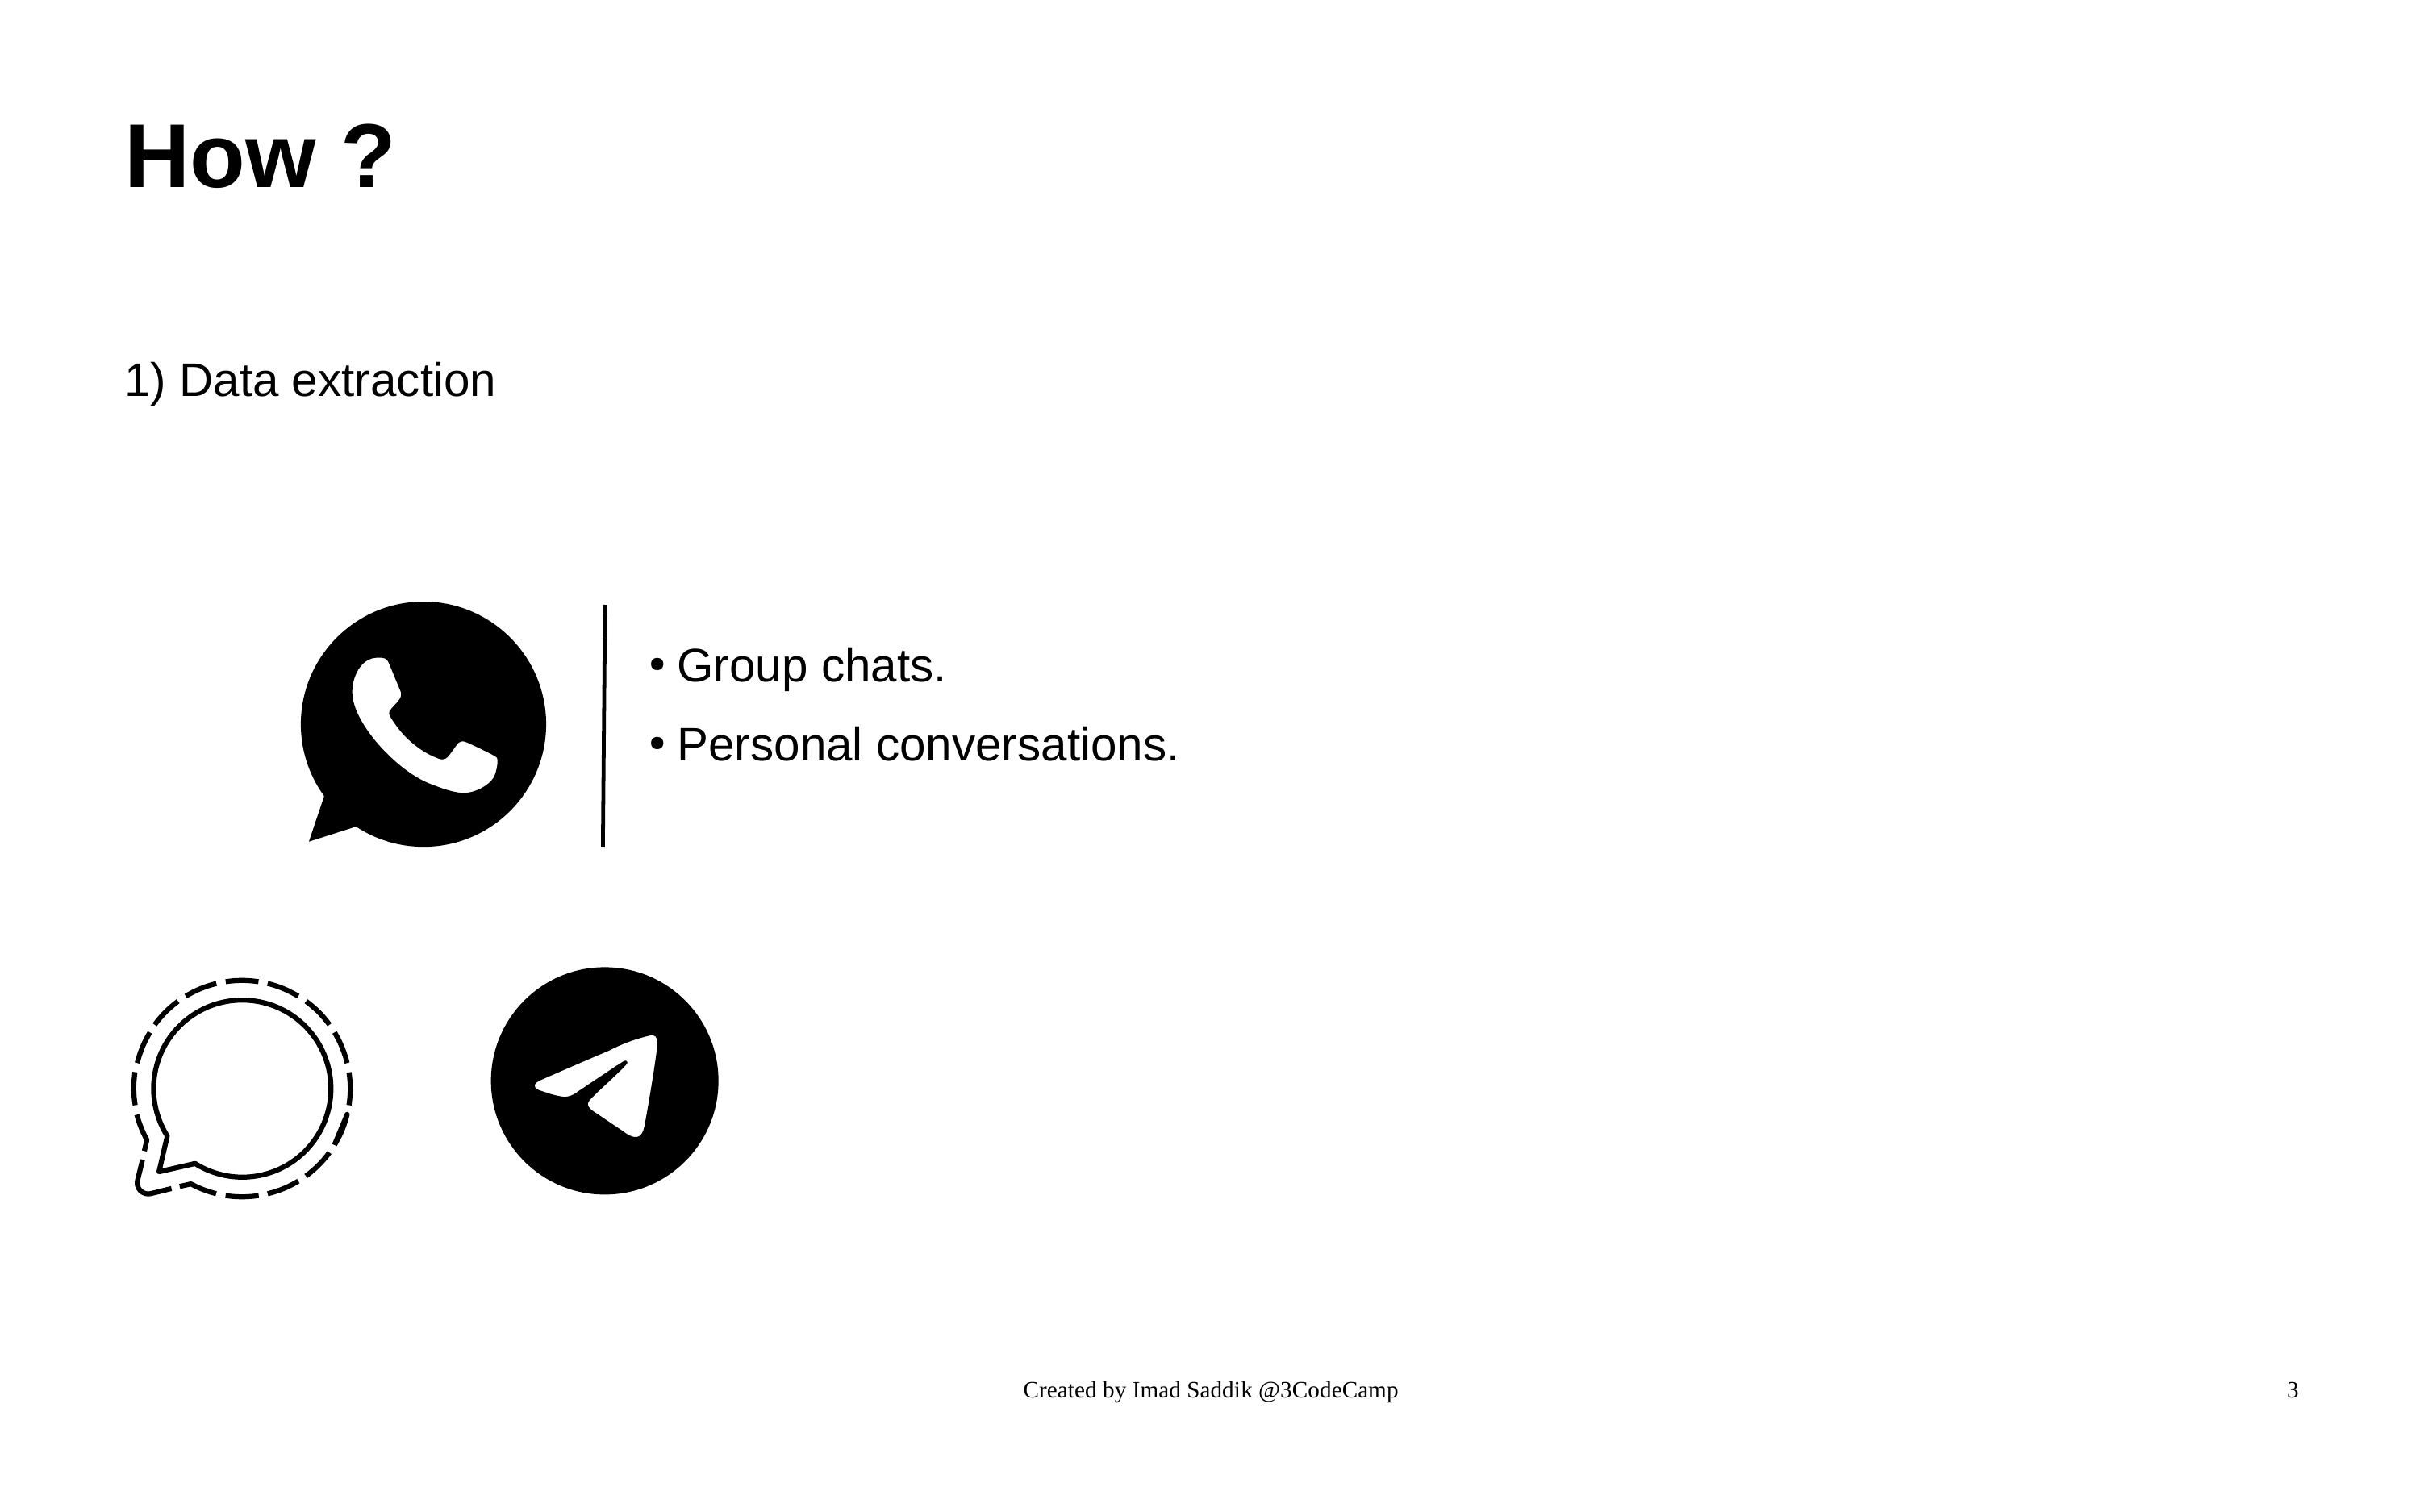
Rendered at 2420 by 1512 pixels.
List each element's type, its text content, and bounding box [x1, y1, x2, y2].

text_box Data extraction [112, 322, 607, 570]
picture [121, 968, 364, 1210]
text_box How ? [112, 61, 1194, 251]
picture [484, 959, 727, 1202]
picture [300, 601, 547, 848]
text_box Group chats. Personal conversations. [636, 607, 2239, 817]
